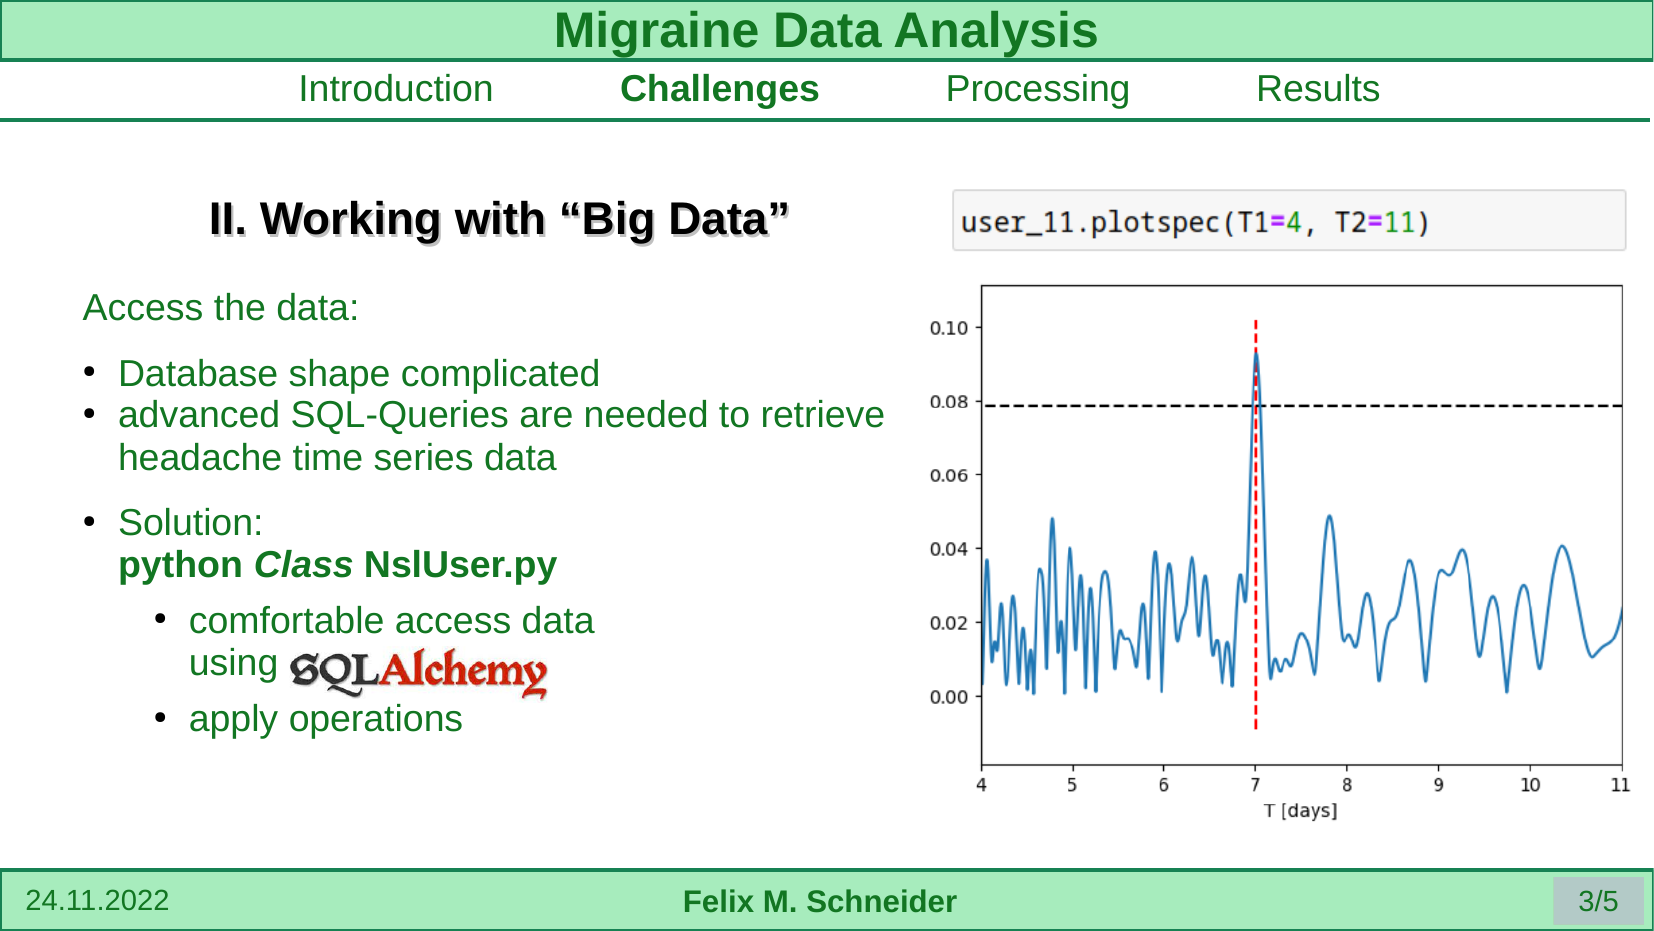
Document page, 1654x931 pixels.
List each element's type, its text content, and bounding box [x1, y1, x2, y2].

picture [941, 177, 1647, 267]
text_box 3/5 [1553, 877, 1644, 925]
text_box Introduction Challenges Processing Results [45, 60, 1636, 117]
text_box II. Working with “Big Data” Access the data: Database shape complicated advanced SQL-Queries are needed to retrieve headache time series data Solution: python Class NslUser.py comfortable access data using apply operations [82, 146, 931, 828]
picture [289, 646, 549, 703]
title Migraine Data Analysis [0, 0, 1654, 61]
picture [915, 275, 1653, 838]
